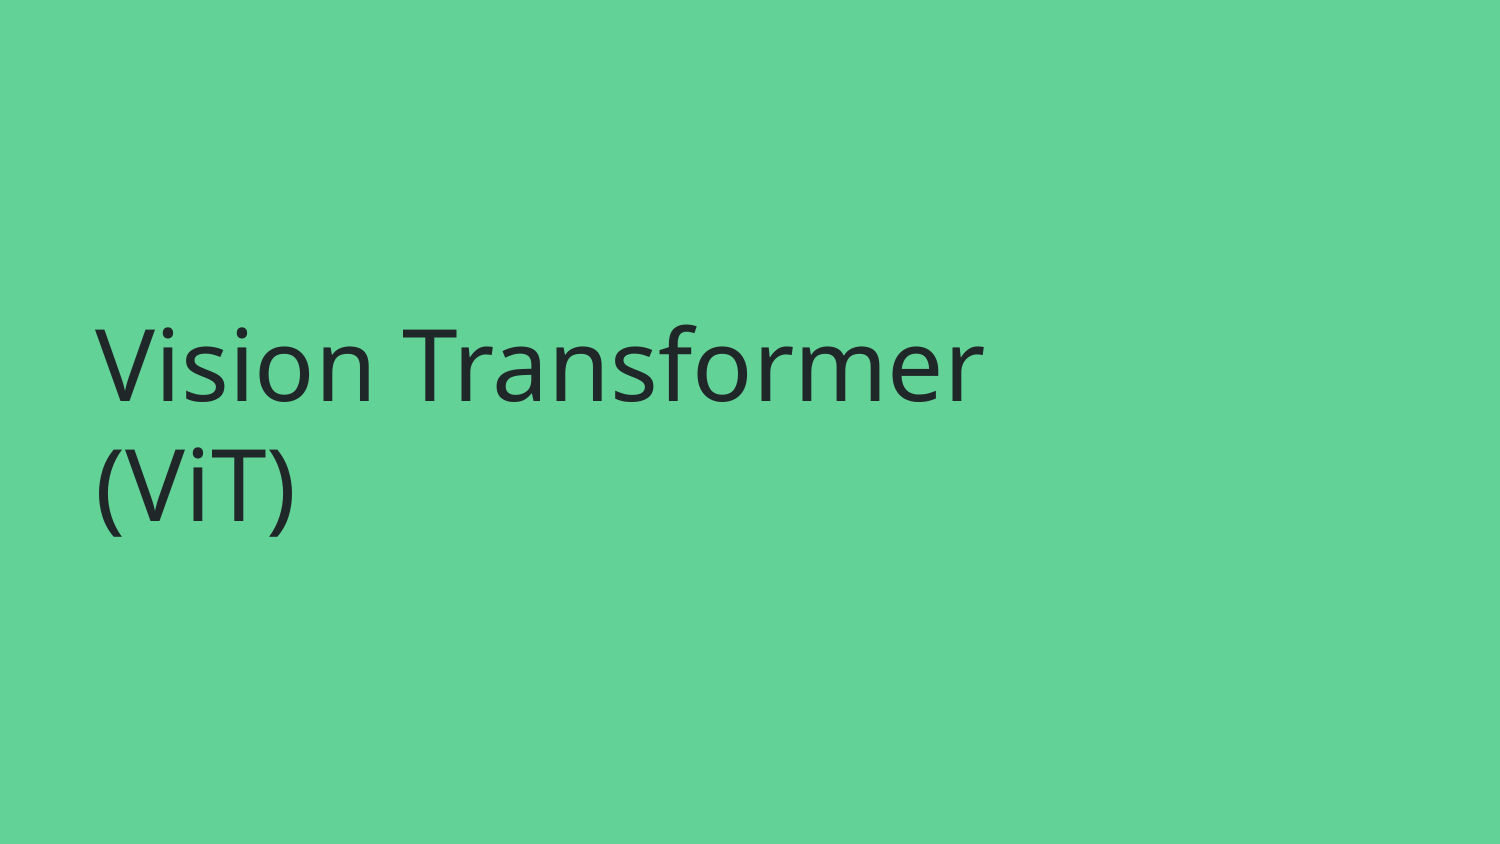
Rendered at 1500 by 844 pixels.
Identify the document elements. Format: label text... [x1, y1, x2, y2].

title Vision Transformer (ViT) [80, 86, 1158, 758]
